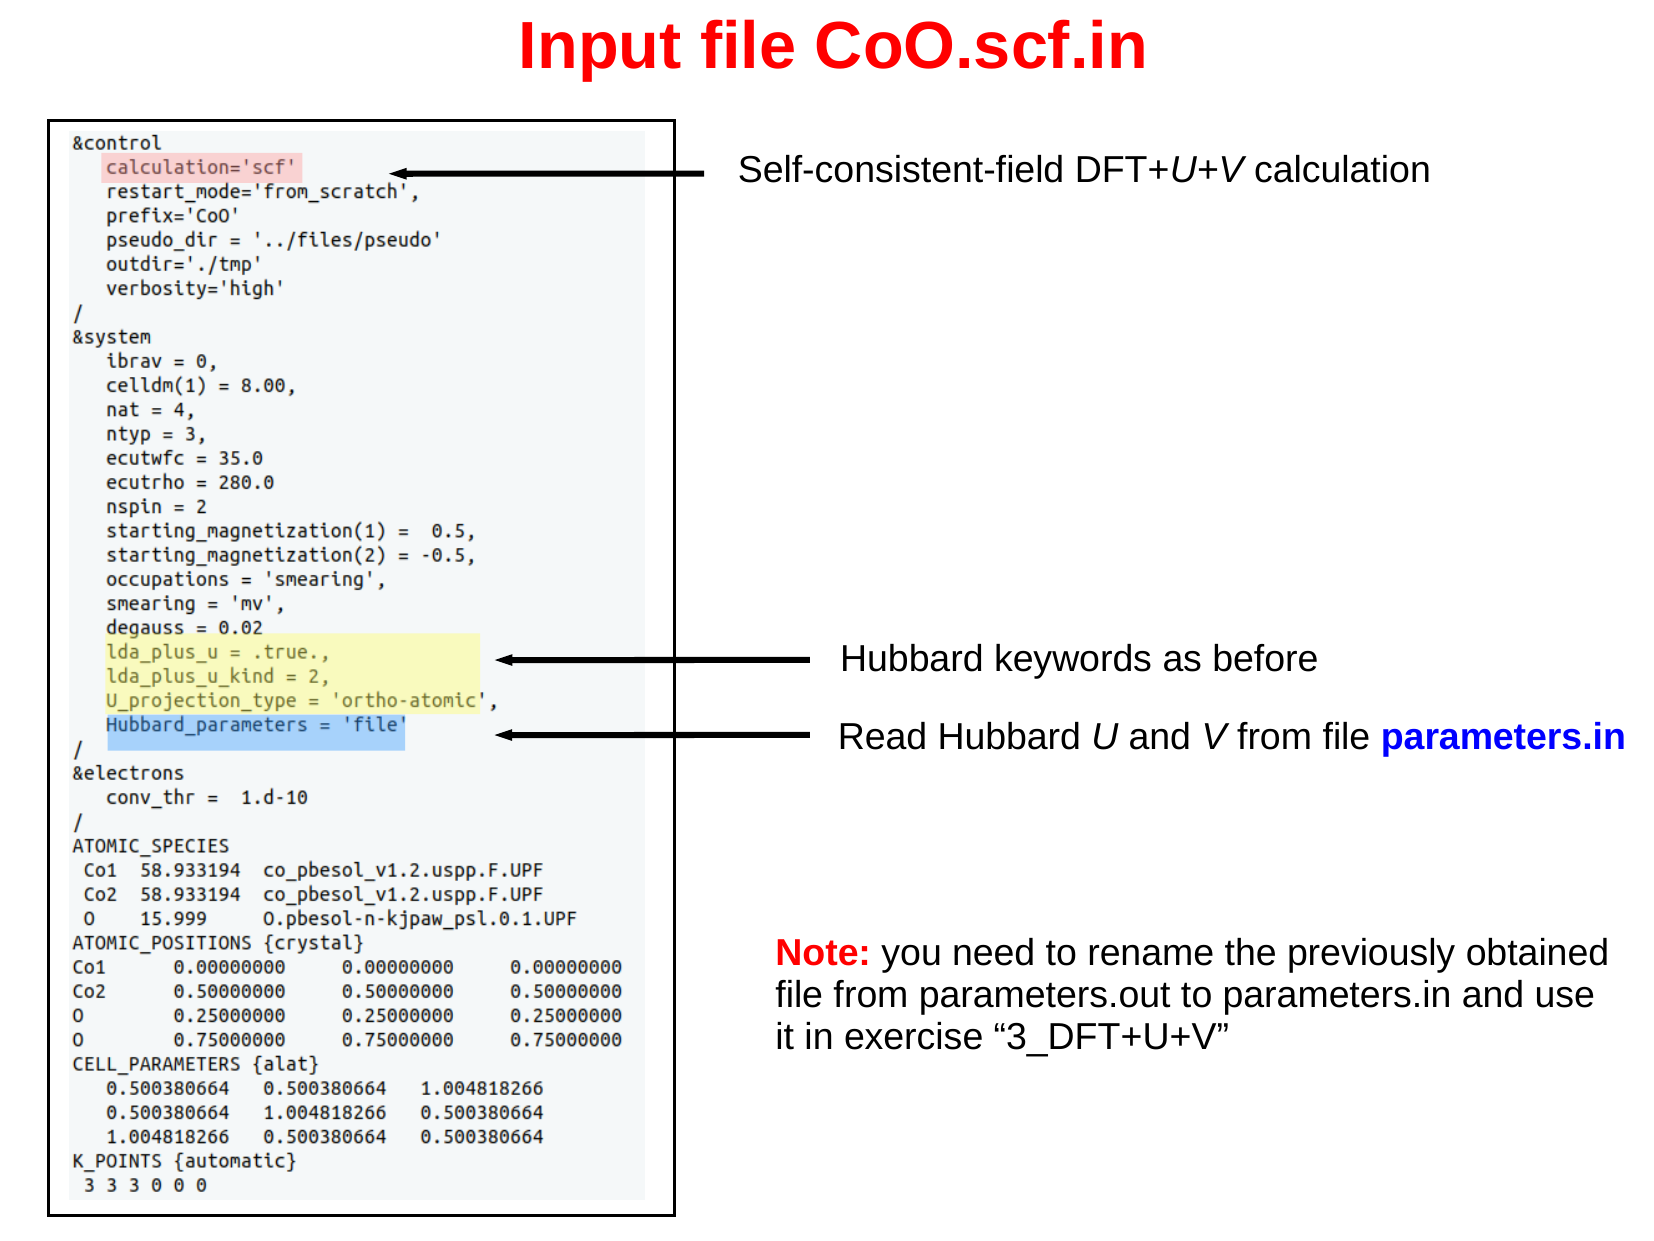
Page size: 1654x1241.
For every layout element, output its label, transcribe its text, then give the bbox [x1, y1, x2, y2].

title Input file CoO.scf.in [89, 0, 1578, 88]
text_box Hubbard keywords as before [825, 630, 1335, 687]
text_box Self-consistent-field DFT+U+V calculation [723, 140, 1447, 198]
text_box [105, 633, 481, 751]
picture [69, 131, 646, 1201]
text_box Read Hubbard U and V from file parameters.in [823, 708, 1643, 766]
text_box Note: you need to rename the previously obtained file from parameters.out to parameters.in and use it in exercise “3_DFT+U+V” [760, 924, 1627, 1066]
text_box [101, 152, 303, 183]
